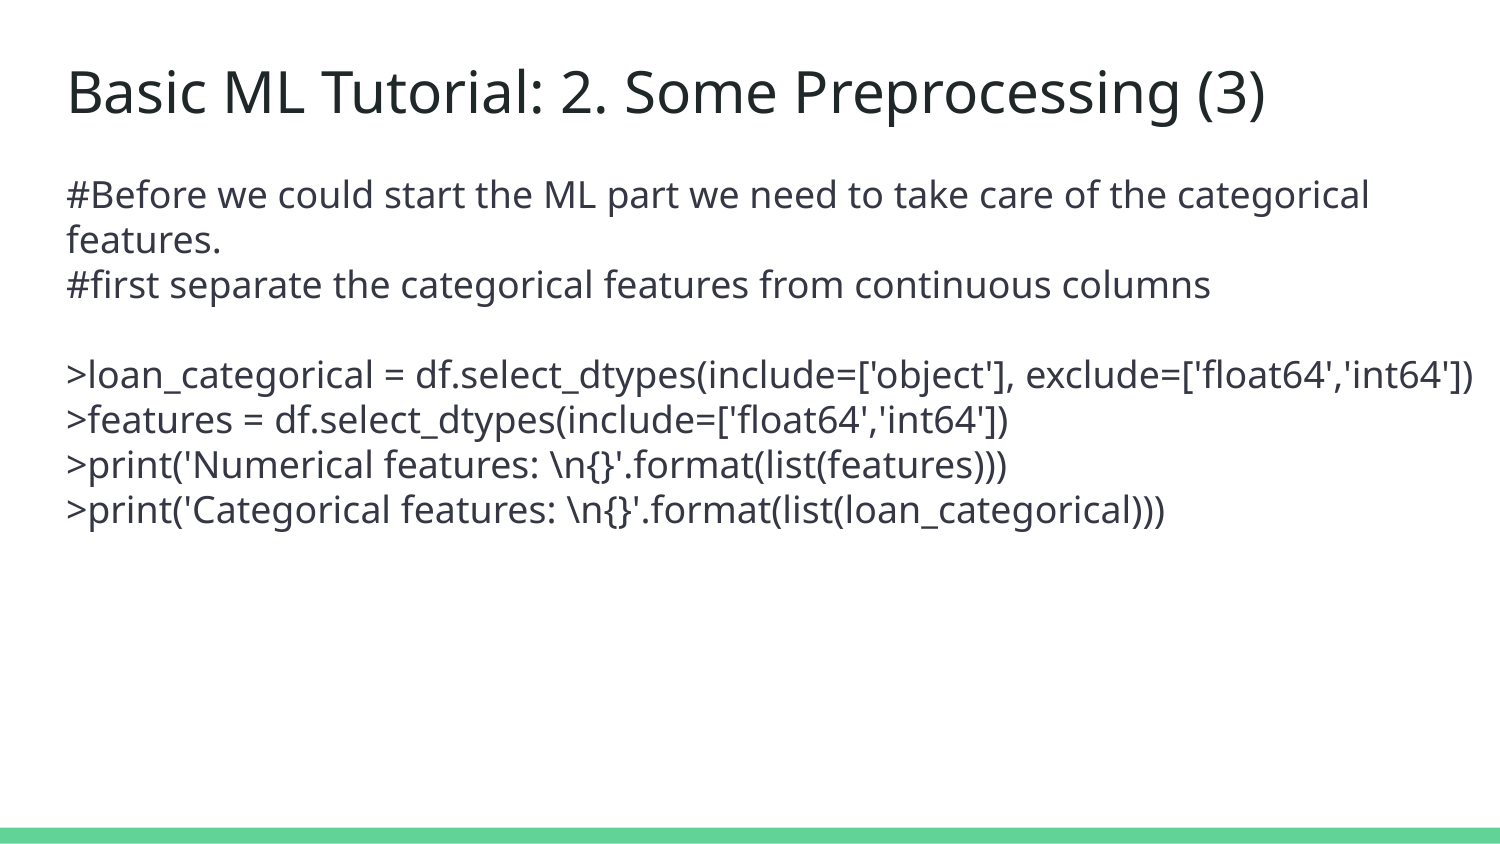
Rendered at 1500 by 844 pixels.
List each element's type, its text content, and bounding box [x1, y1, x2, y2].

title Basic ML Tutorial: 2. Some Preprocessing (3) [51, 39, 1449, 134]
list #Before we could start the ML part we need to take care of the categorical features. #first separate the categorical features from continuous columns >loan_categorical = df.select_dtypes(include=['object'], exclude=['float64','int64']) >features = df.select_dtypes(include=['float64','int64']) >print('Numerical features: \n{}'.format(list(features))) >print('Categorical features: \n{}'.format(list(loan_categorical))) [51, 155, 1500, 717]
